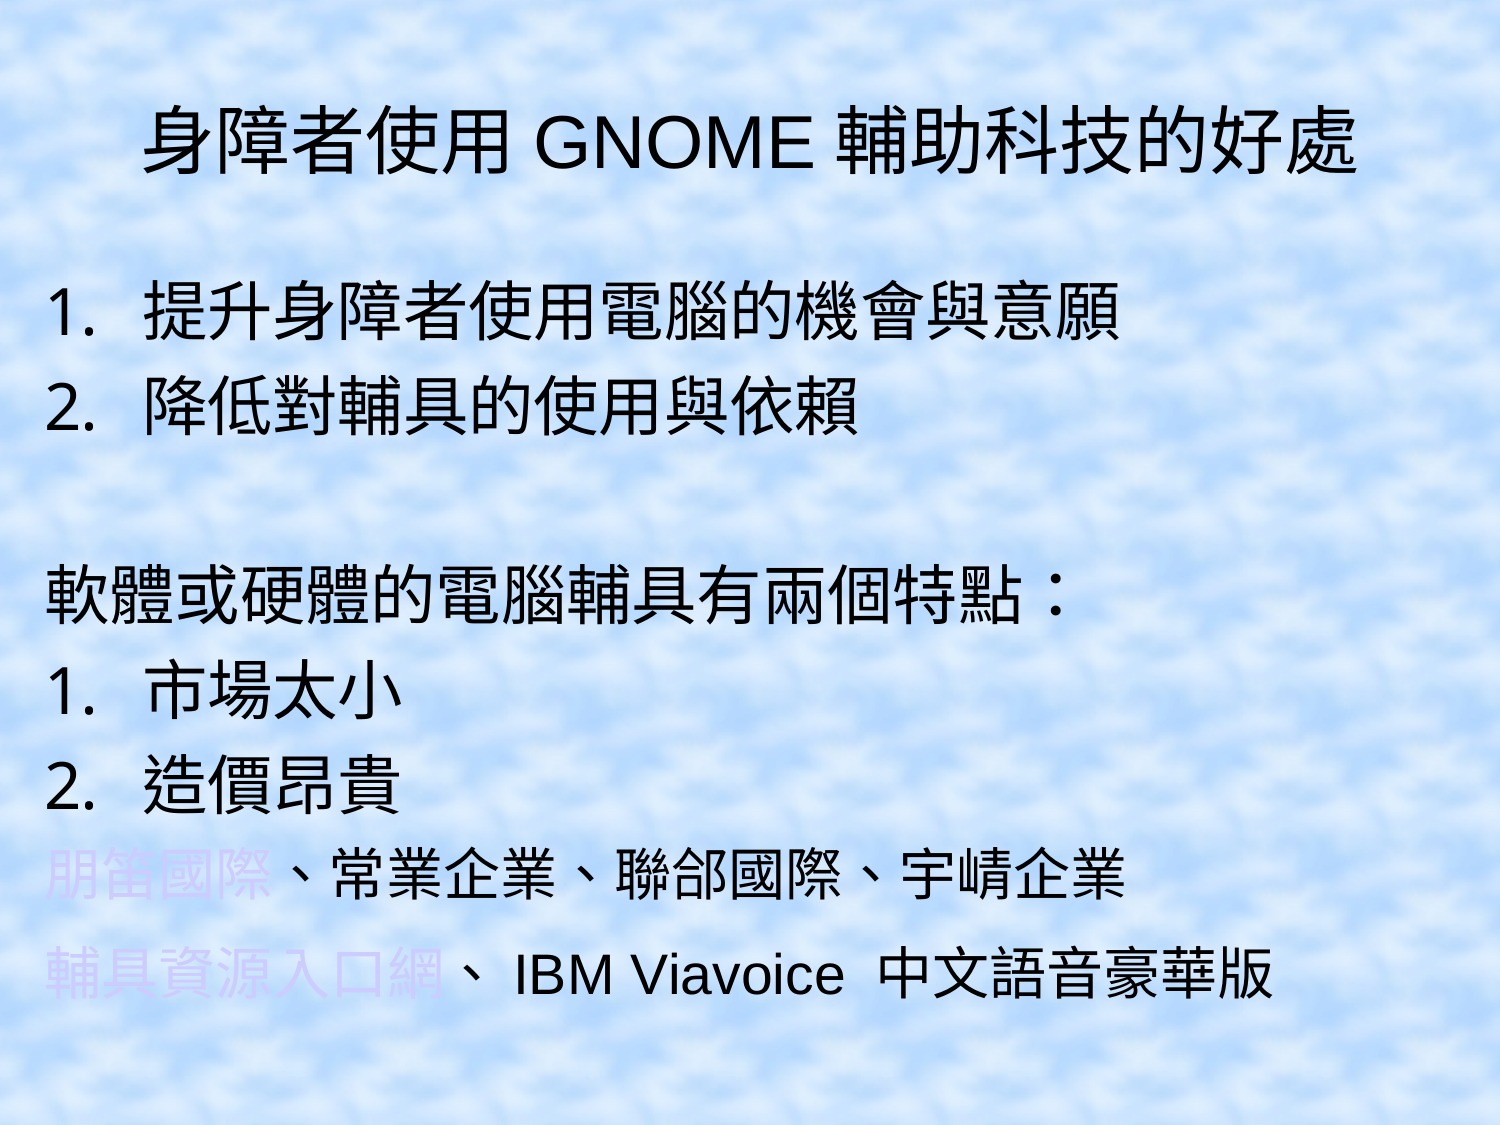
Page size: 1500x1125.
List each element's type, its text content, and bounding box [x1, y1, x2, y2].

list 提升身障者使用電腦的機會與意願 降低對輔具的使用與依賴 軟體或硬體的電腦輔具有兩個特點： 市場太小 造價昂貴 朋笛國際、常業企業、聯郃國際、宇崝企業 輔具資源入口網、IBM Viavoice 中文語音豪華版 [29, 262, 1459, 1035]
picture [0, 0, 1500, 1125]
title 身障者使用GNOME輔助科技的好處 [75, 20, 1426, 257]
